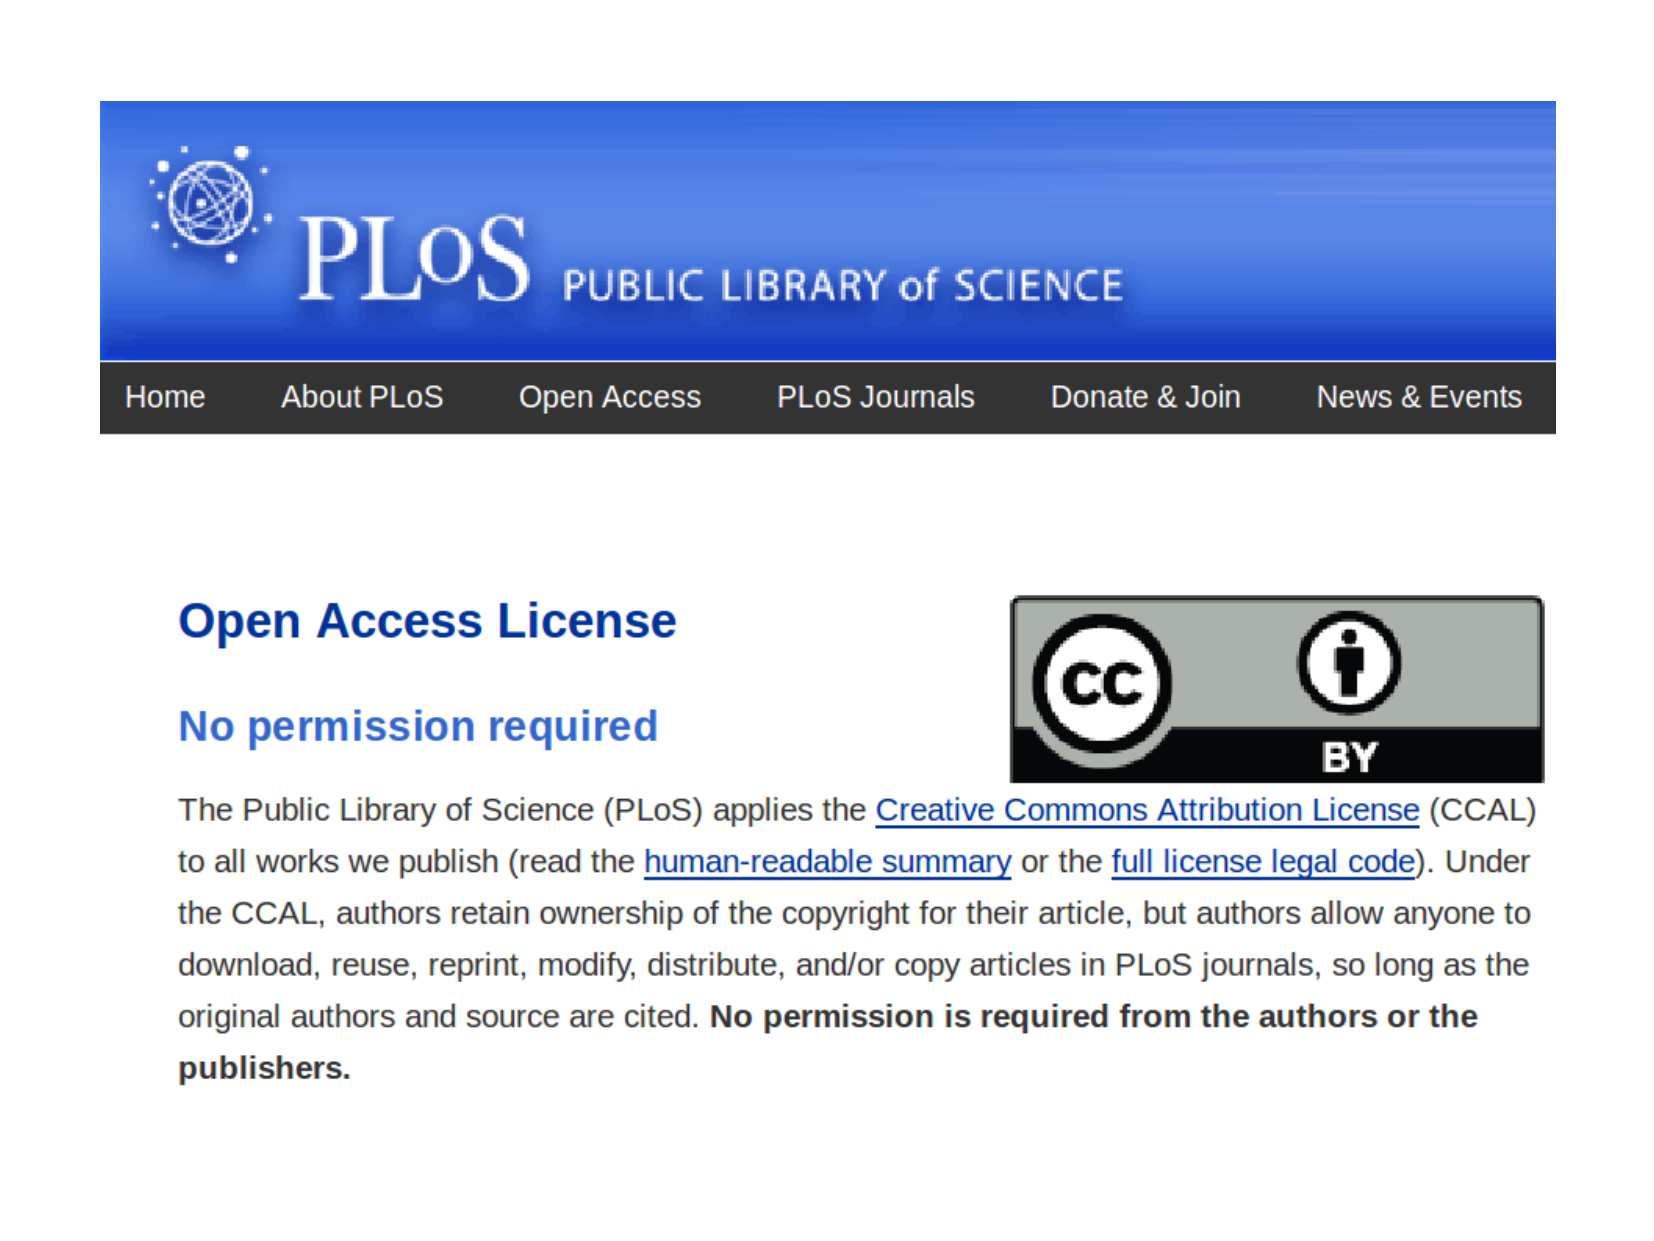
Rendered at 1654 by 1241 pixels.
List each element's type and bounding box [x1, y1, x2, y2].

picture [100, 101, 1556, 1137]
